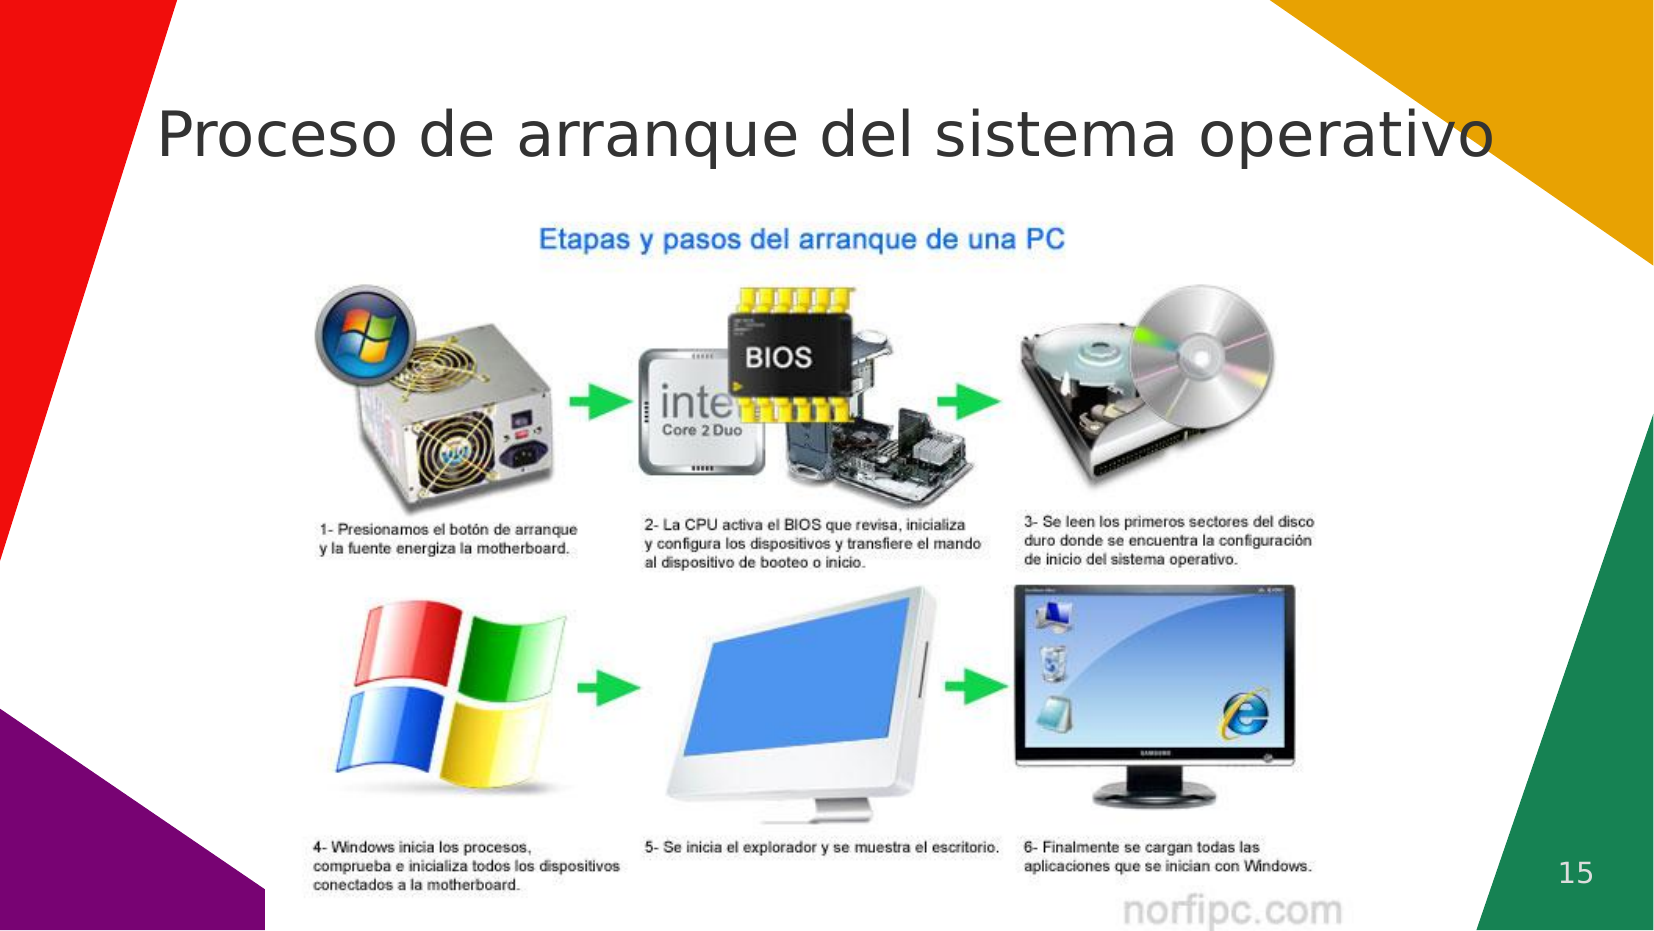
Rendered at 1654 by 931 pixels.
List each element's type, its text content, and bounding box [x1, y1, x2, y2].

title Proceso de arranque del sistema operativo [118, 61, 1536, 209]
picture [265, 197, 1360, 931]
